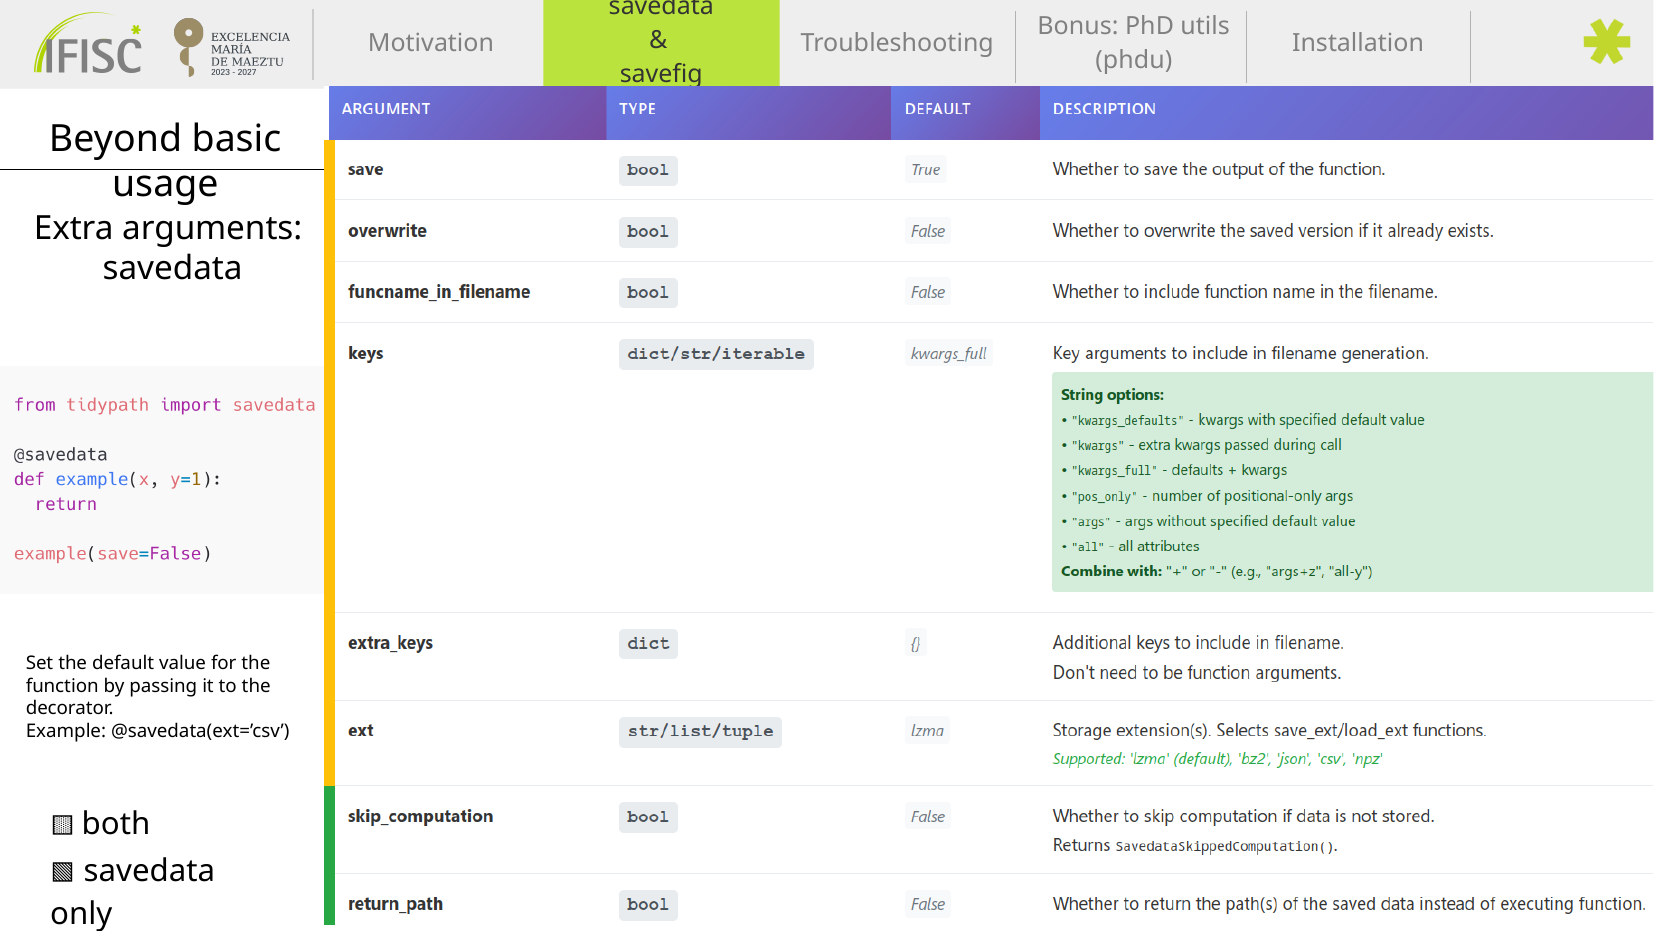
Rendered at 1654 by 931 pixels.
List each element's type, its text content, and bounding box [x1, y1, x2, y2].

picture [1582, 17, 1631, 65]
picture [0, 85, 1654, 925]
text_box Set the default value for the function by passing it to the decorator. Example: @savedata(ext=’csv’) [10, 643, 342, 727]
text_box Extra arguments: savedata [0, 198, 323, 304]
text_box Beyond basic usage [0, 106, 337, 167]
text_box 🟩 savedata only [35, 845, 284, 892]
text_box Motivation [319, 0, 544, 92]
text_box Installation [1246, 0, 1471, 83]
text_box Bonus: PhD utils (phdu) [1021, 0, 1246, 83]
text_box 🟨 both [35, 793, 284, 845]
picture [174, 18, 290, 77]
text_box savedata & savefig [544, 0, 780, 85]
picture [29, 9, 148, 76]
text_box Troubleshooting [785, 0, 1010, 83]
